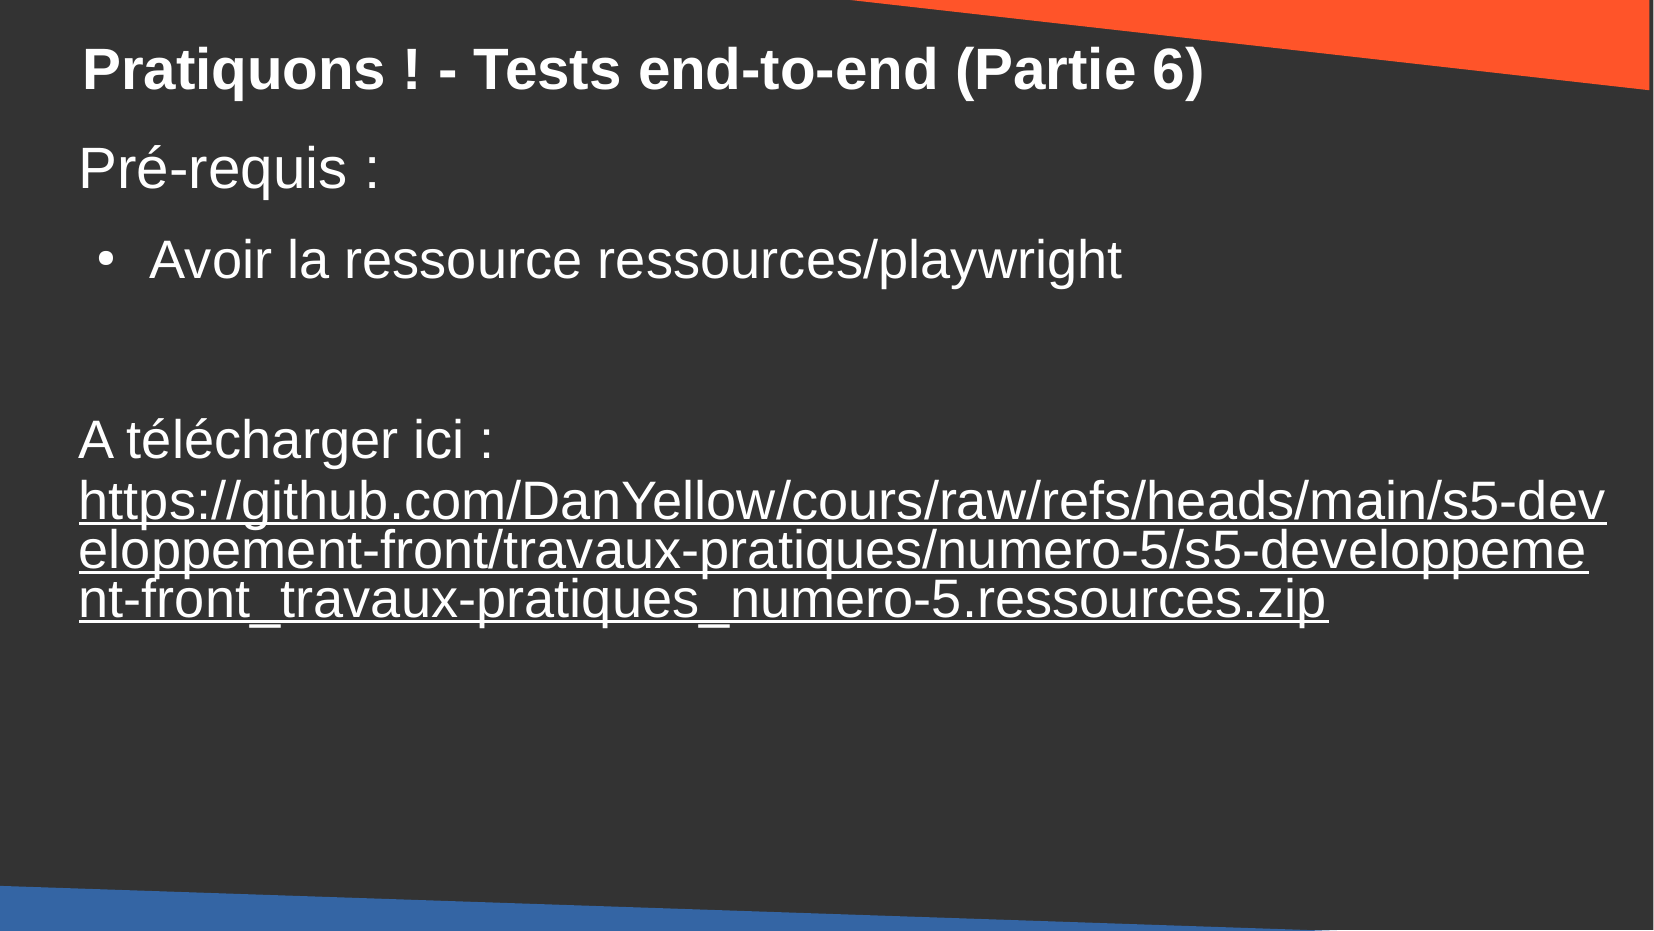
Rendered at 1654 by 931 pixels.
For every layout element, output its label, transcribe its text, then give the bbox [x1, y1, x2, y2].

title Pratiquons ! - Tests end-to-end (Partie 6) [82, 37, 1571, 114]
text_box [850, 0, 1650, 91]
list Pré-requis : Avoir la ressource ressources/playwright A télécharger ici : https://github.com/DanYellow/cours/raw/refs/heads/main/s5-developpement-front/travaux-pratiques/numero-5/s5-developpement-front_travaux-pratiques_numero-5.ressources.zip [78, 135, 1618, 721]
text_box [0, 885, 1337, 931]
